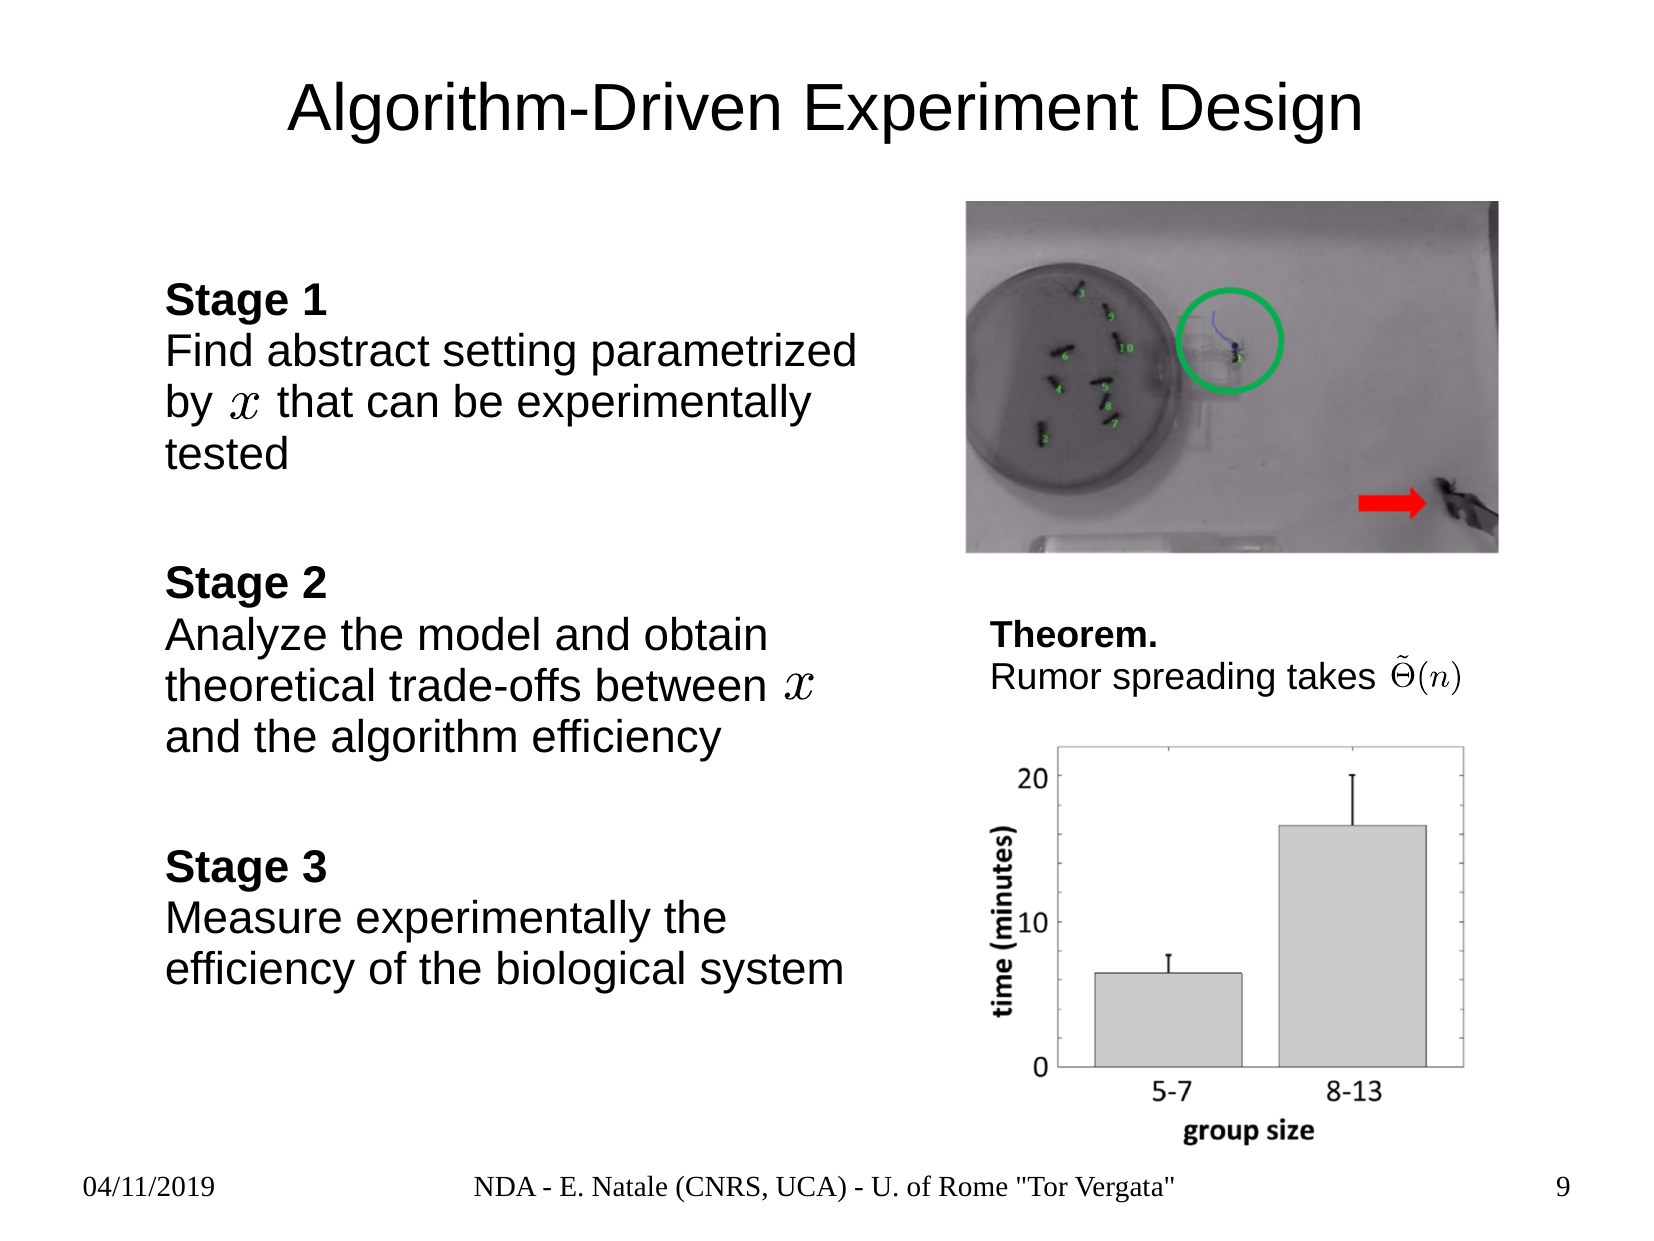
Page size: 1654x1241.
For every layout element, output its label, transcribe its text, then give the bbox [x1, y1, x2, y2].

text_box Stage 1 Find abstract setting parametrized by that can be experimentally tested [150, 266, 901, 487]
text_box [784, 673, 814, 700]
picture [965, 201, 1499, 554]
text_box [1391, 655, 1460, 696]
text_box Stage 2 Analyze the model and obtain theoretical trade-offs between and the algorithm efficiency [150, 549, 901, 770]
text_box Stage 3 Measure experimentally the efficiency of the biological system [150, 833, 901, 1003]
picture [975, 734, 1486, 1149]
title Algorithm-Driven Experiment Design [82, 49, 1571, 166]
text_box Theorem. Rumor spreading takes [975, 606, 1481, 706]
